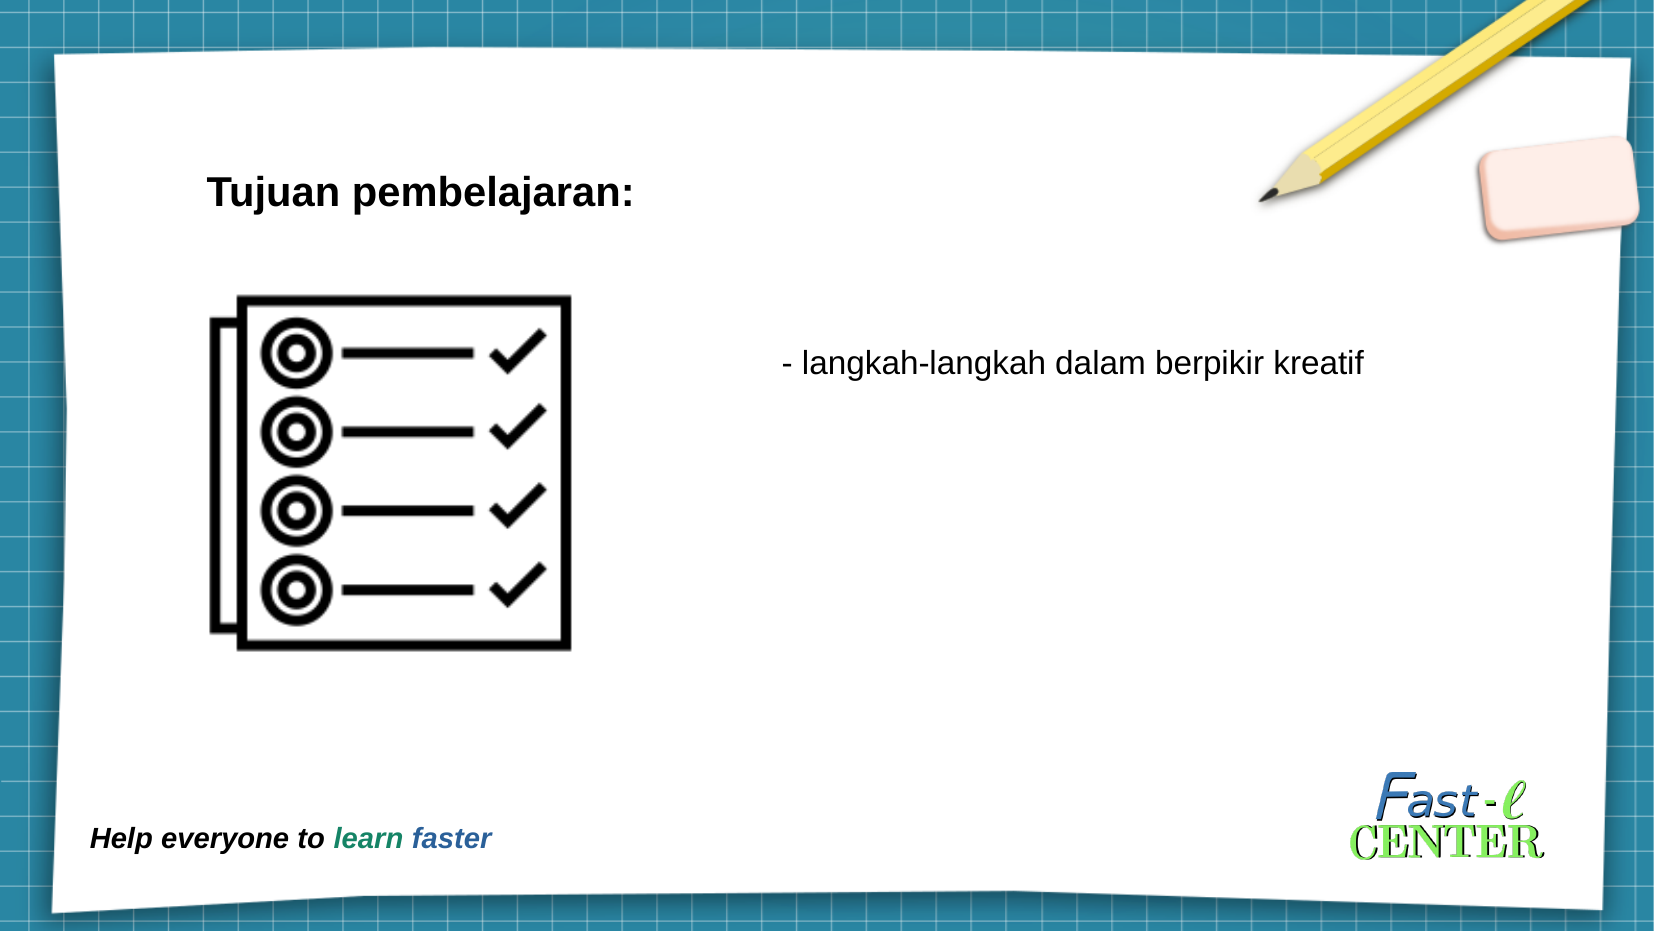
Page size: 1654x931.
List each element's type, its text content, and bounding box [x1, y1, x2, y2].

text_box - langkah-langkah dalam berpikir kreatif [766, 337, 1380, 390]
text_box Help everyone to learn faster [75, 814, 507, 863]
picture [0, 0, 1654, 931]
text_box Tujuan pembelajaran: [191, 160, 676, 226]
